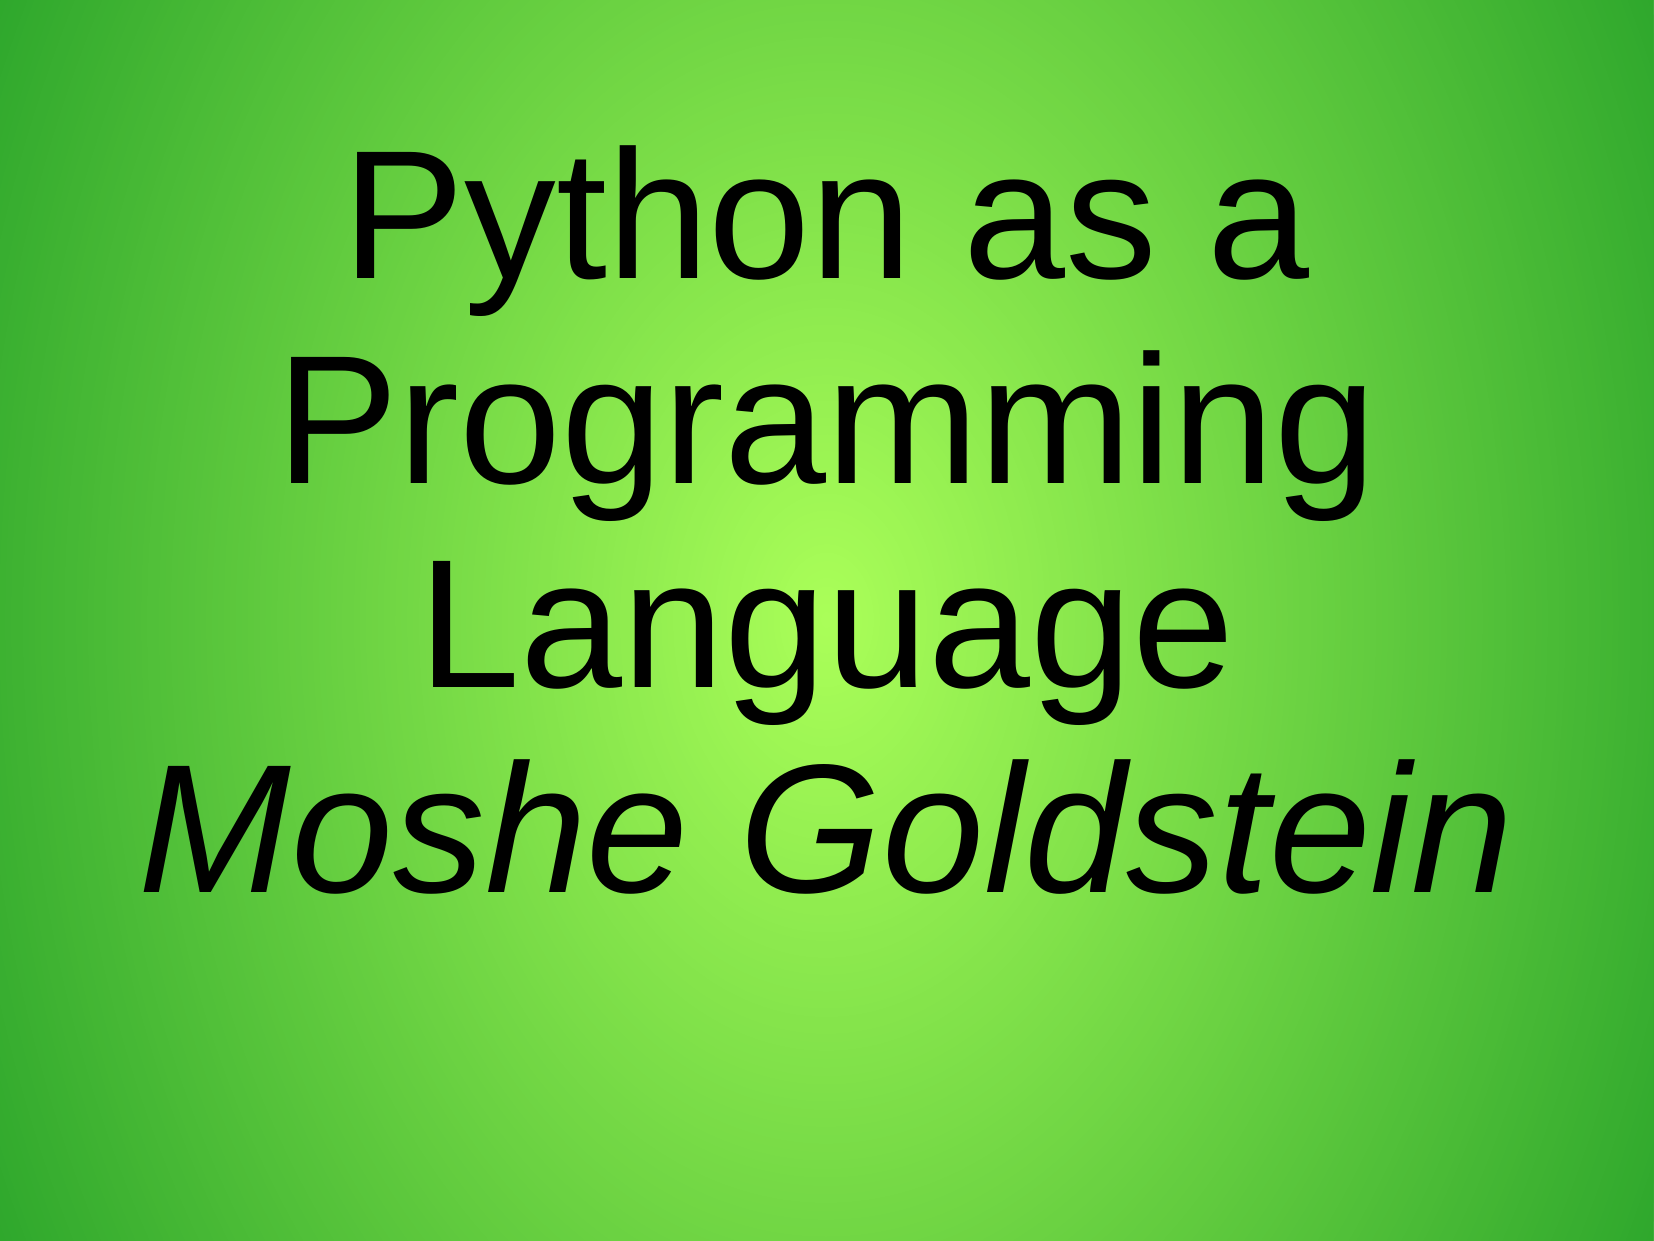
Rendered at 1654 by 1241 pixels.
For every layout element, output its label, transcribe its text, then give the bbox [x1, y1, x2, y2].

subtitle Python as a Programming Language Moshe Goldstein [82, 47, 1571, 997]
